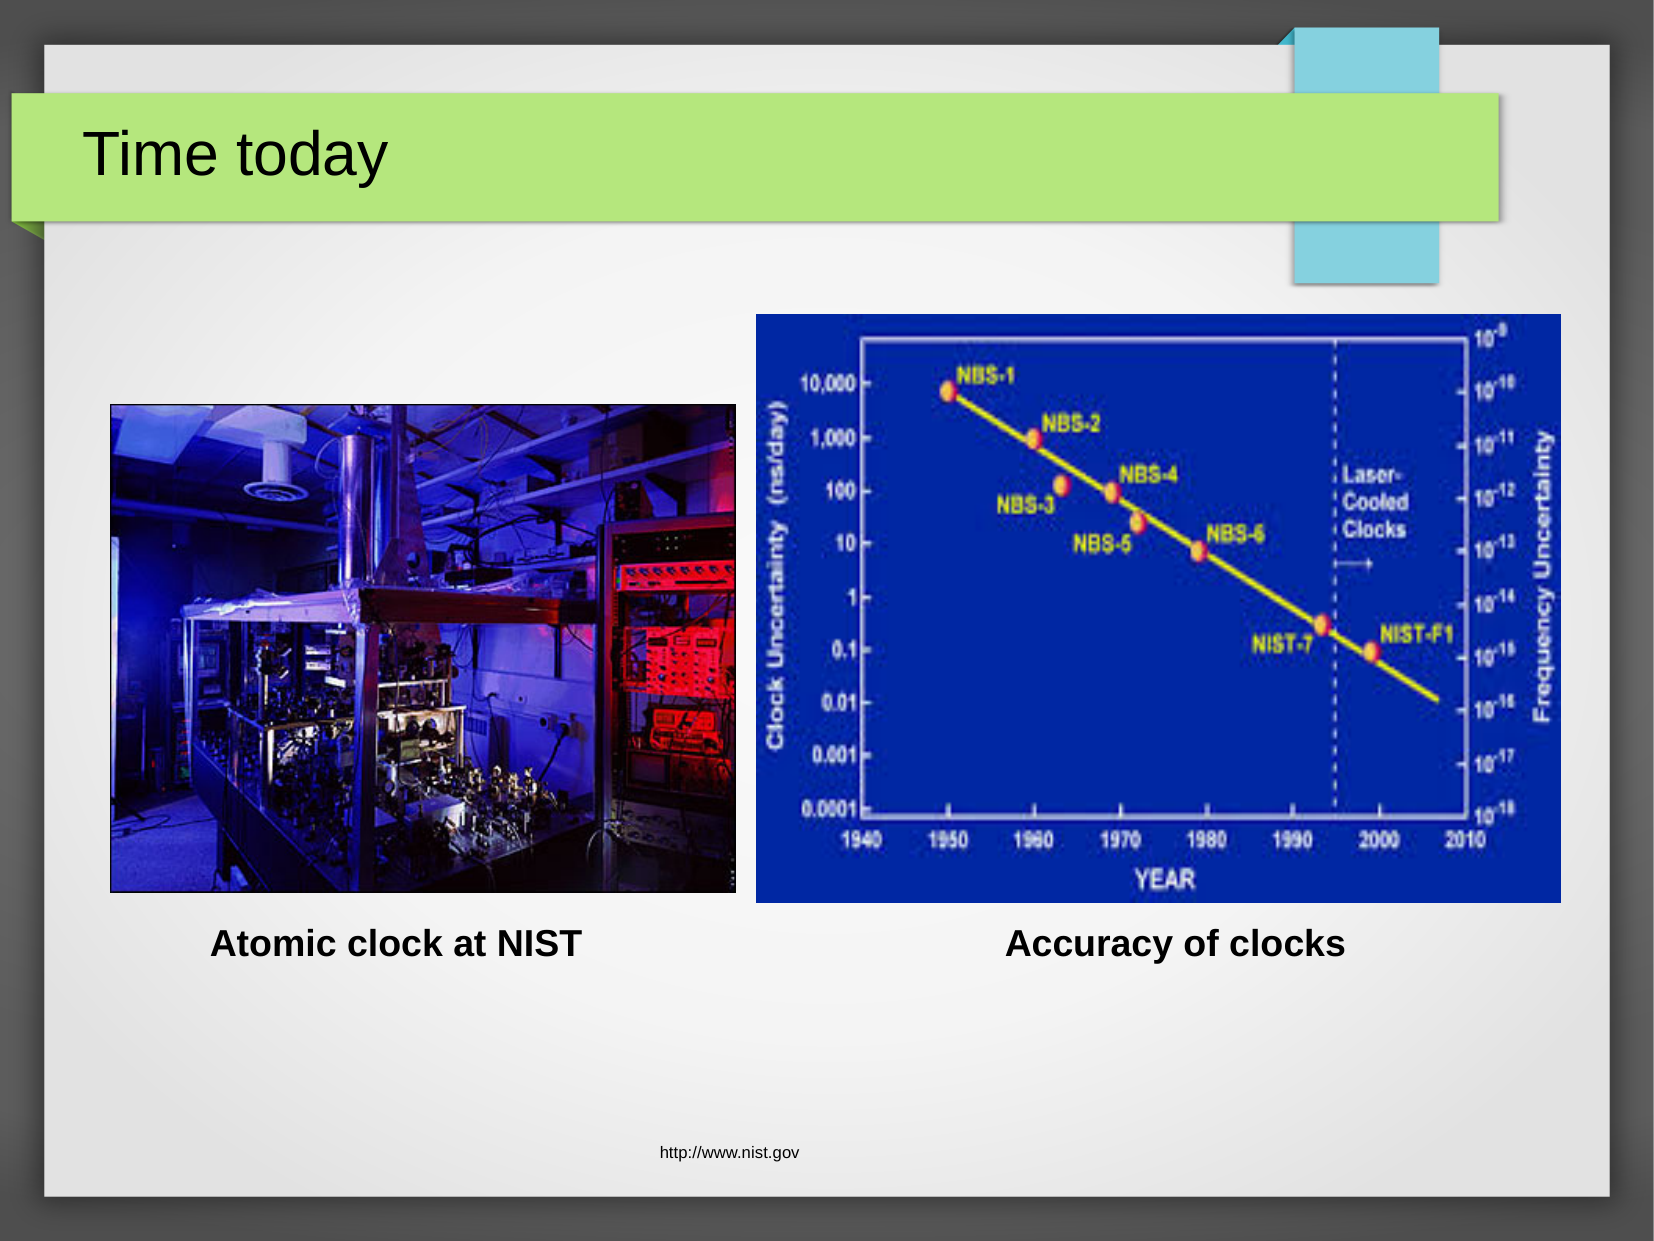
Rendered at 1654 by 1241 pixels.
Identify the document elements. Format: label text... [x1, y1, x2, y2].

text_box http://www.nist.gov [645, 1136, 856, 1171]
text_box Accuracy of clocks [990, 915, 1381, 972]
title Time today [82, 94, 1264, 213]
picture [0, 0, 1654, 1241]
text_box Atomic clock at NIST [195, 915, 616, 972]
